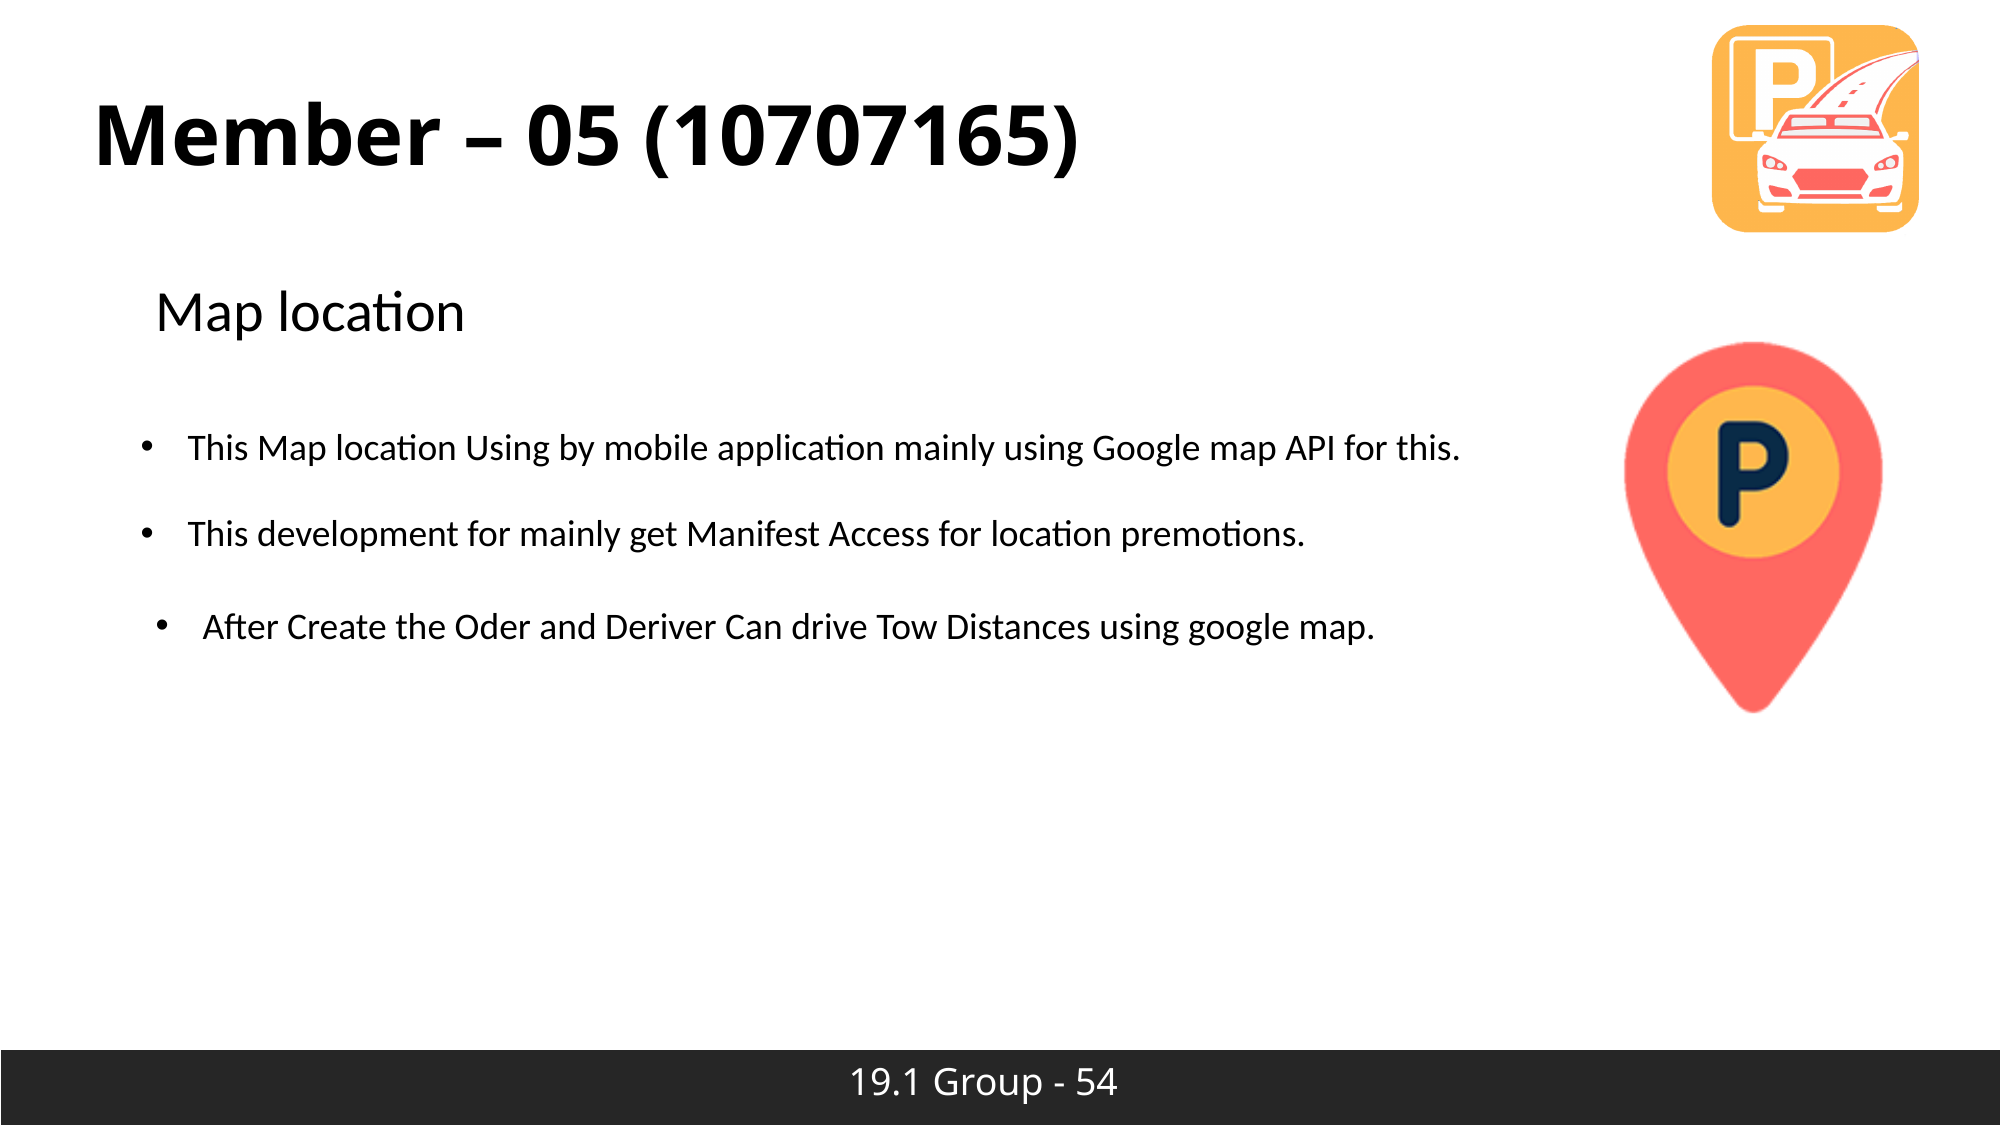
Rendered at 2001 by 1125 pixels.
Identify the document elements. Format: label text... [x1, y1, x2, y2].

text_box This development for mainly get Manifest Access for location premotions. [125, 501, 1354, 563]
picture [1545, 319, 1963, 737]
text_box Member – 05 (10707165) [0, 74, 1507, 191]
text_box Map location [140, 265, 1343, 352]
picture [1709, 22, 1930, 243]
text_box After Create the Oder and Deriver Can drive Tow Distances using google map. [140, 594, 1424, 656]
text_box This Map location Using by mobile application mainly using Google map API for this. [125, 415, 1493, 477]
text_box 19.1 Group - 54 [833, 1050, 2000, 1125]
